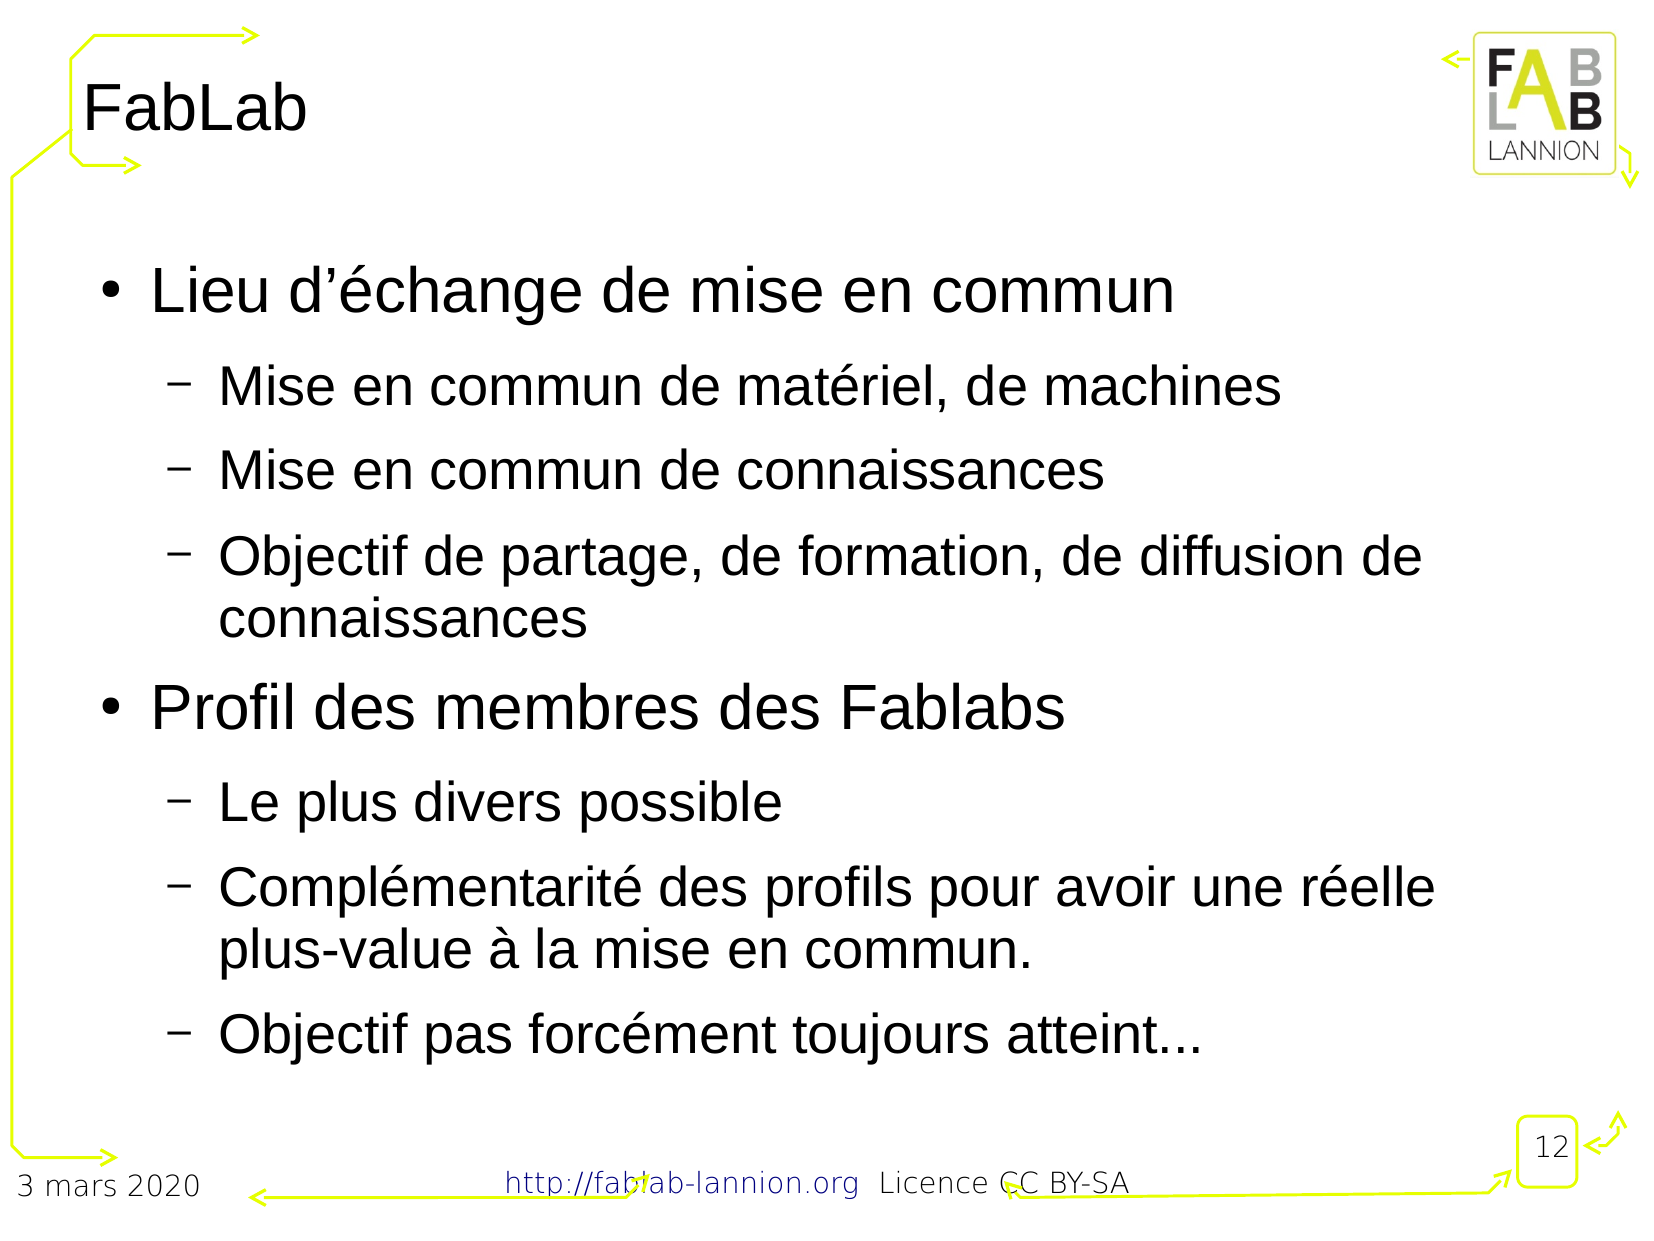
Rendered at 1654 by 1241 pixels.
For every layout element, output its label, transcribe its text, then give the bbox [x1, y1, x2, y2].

title FabLab [82, 49, 1441, 166]
list Lieu d’échange de mise en commun Mise en commun de matériel, de machines Mise en commun de connaissances Objectif de partage, de formation, de diffusion de connaissances Profil des membres des Fablabs Le plus divers possible Complémentarité des profils pour avoir une réelle plus-value à la mise en commun. Objectif pas forcément toujours atteint... [82, 254, 1571, 1075]
picture [1470, 29, 1619, 178]
